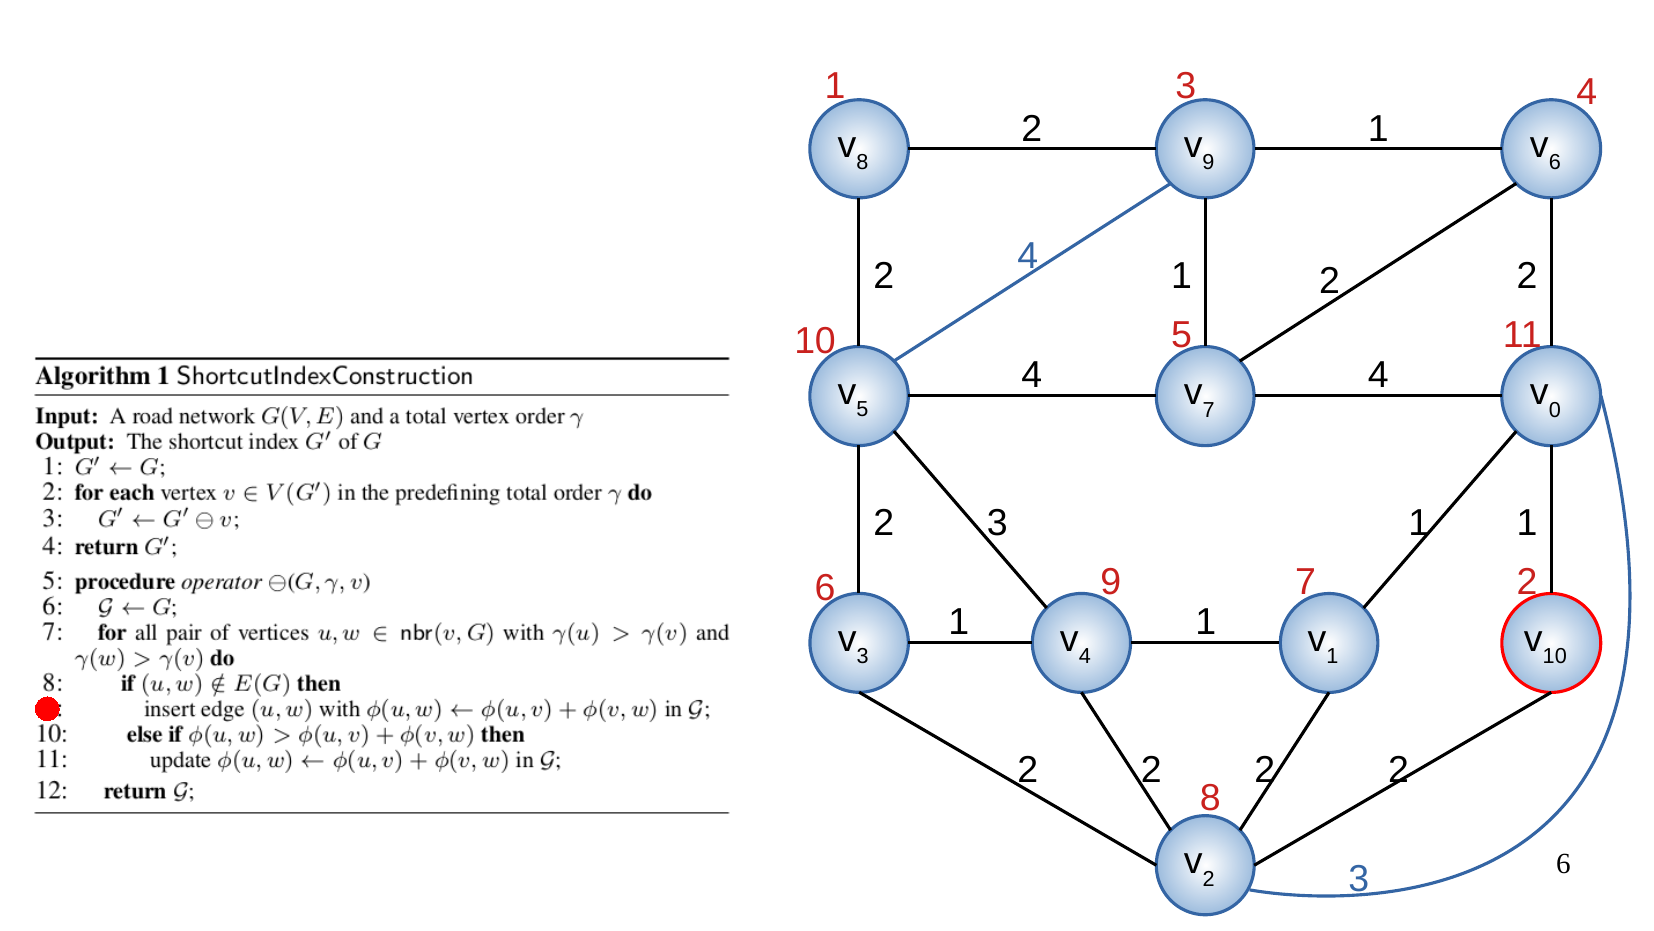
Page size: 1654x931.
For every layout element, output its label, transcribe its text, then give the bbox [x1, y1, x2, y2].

text_box 2 [1239, 740, 1290, 803]
text_box 2 [1501, 247, 1552, 306]
picture [32, 354, 733, 817]
text_box 6 [799, 558, 849, 621]
text_box 3 [972, 494, 1023, 557]
text_box 4 [1006, 346, 1058, 409]
text_box 4 [1561, 63, 1611, 126]
text_box 2 [1501, 552, 1552, 615]
text_box 1 [809, 57, 859, 120]
text_box v7 [1156, 346, 1255, 446]
text_box v8 [809, 99, 909, 198]
text_box 2 [1126, 740, 1175, 803]
text_box 1 [1353, 99, 1404, 161]
text_box 2 [1006, 99, 1058, 161]
text_box 4 [1002, 226, 1052, 289]
text_box v1 [1280, 593, 1378, 693]
text_box 2 [1373, 740, 1423, 803]
text_box 10 [779, 312, 865, 369]
text_box 7 [1280, 552, 1329, 615]
text_box 9 [1085, 552, 1137, 615]
text_box [35, 696, 60, 721]
text_box 2 [858, 494, 909, 557]
text_box v3 [809, 593, 909, 693]
text_box v0 [1501, 347, 1601, 446]
text_box 4 [1353, 346, 1404, 409]
text_box 1 [1393, 494, 1443, 557]
text_box 8 [1185, 769, 1237, 832]
text_box v9 [1156, 100, 1254, 198]
text_box 2 [858, 247, 909, 310]
text_box v10 [1501, 593, 1601, 693]
text_box 3 [1160, 57, 1210, 120]
text_box 2 [1304, 251, 1354, 314]
text_box v5 [809, 346, 909, 446]
text_box 1 [1156, 247, 1206, 306]
text_box 11 [1488, 306, 1562, 363]
text_box v6 [1501, 99, 1601, 198]
text_box 1 [933, 593, 983, 656]
text_box 5 [1156, 306, 1206, 368]
text_box 1 [1180, 593, 1230, 656]
text_box 3 [1333, 849, 1384, 912]
text_box v2 [1156, 820, 1255, 915]
text_box v4 [1032, 593, 1131, 693]
text_box 1 [1501, 494, 1552, 552]
text_box 2 [1002, 740, 1052, 803]
